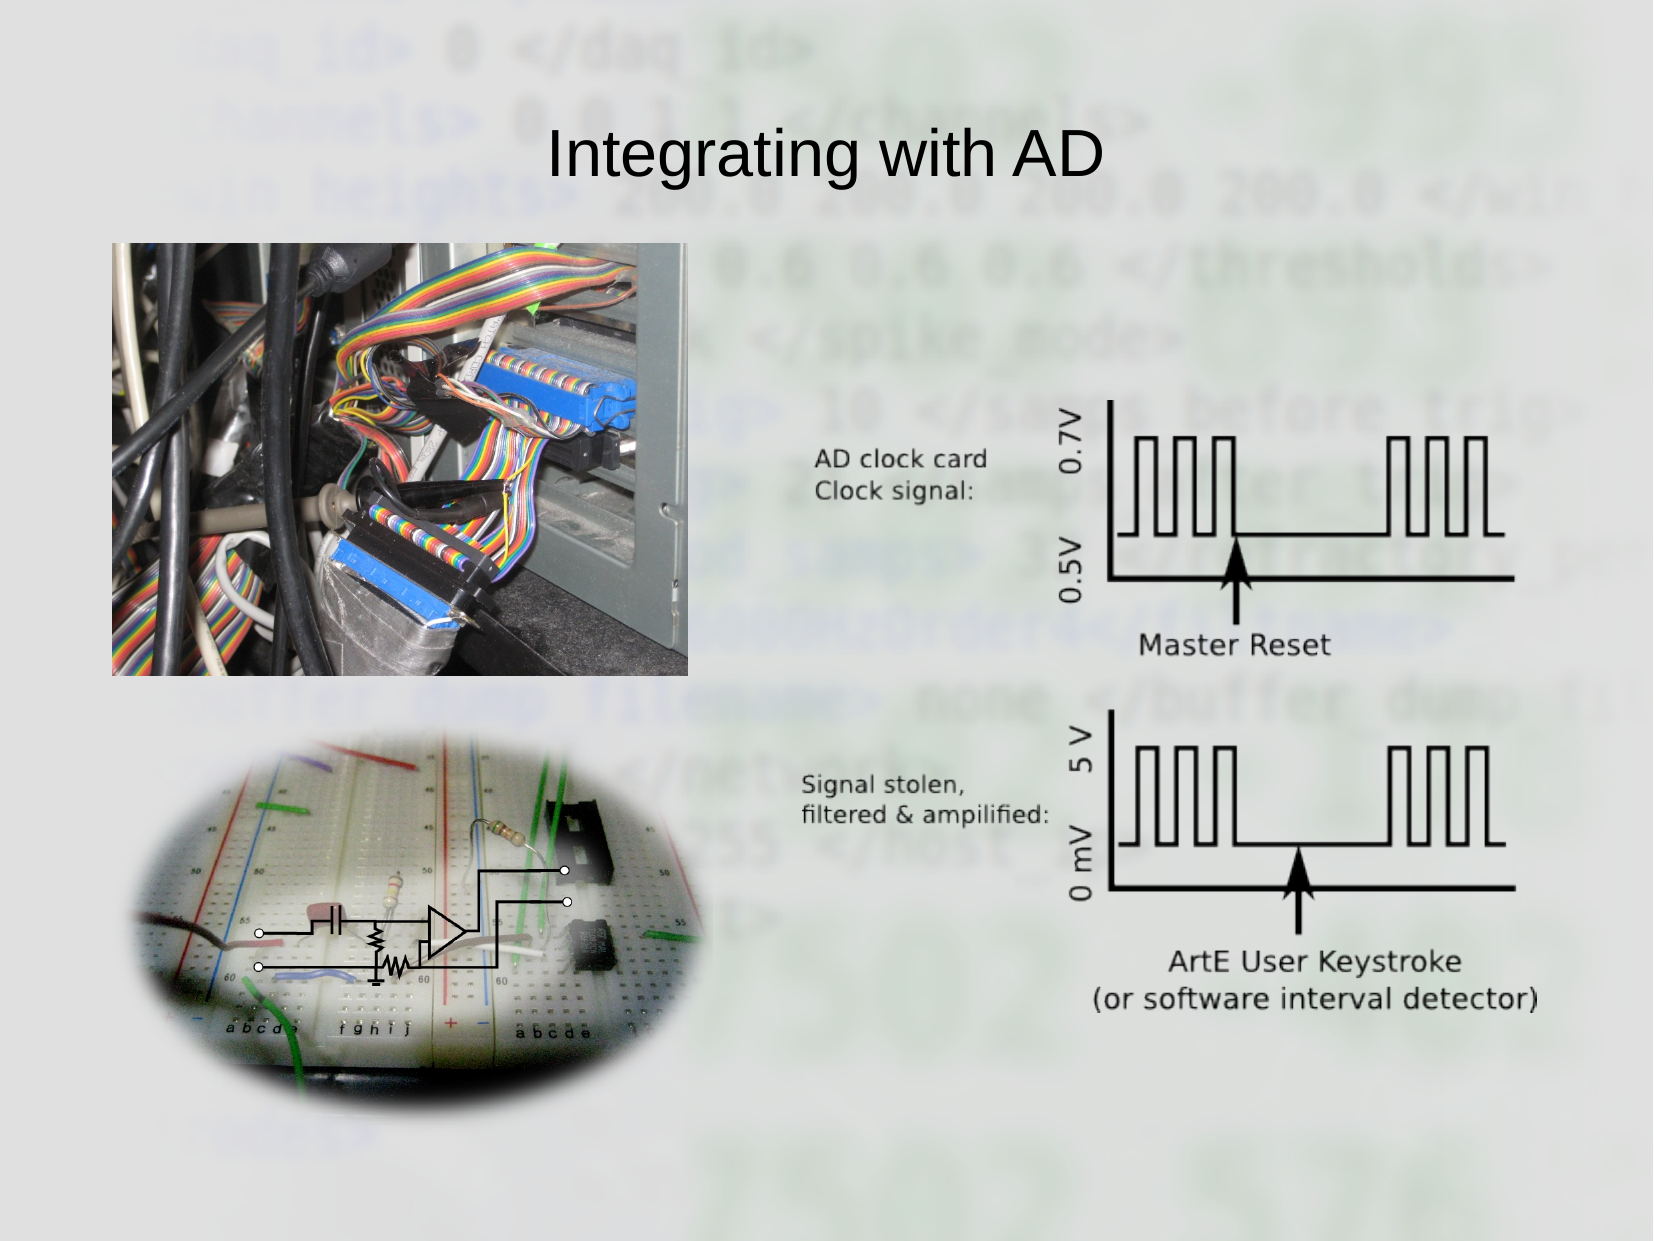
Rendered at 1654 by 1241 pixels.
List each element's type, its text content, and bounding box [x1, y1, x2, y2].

picture [0, 0, 1654, 1241]
title Integrating with AD [82, 49, 1571, 257]
